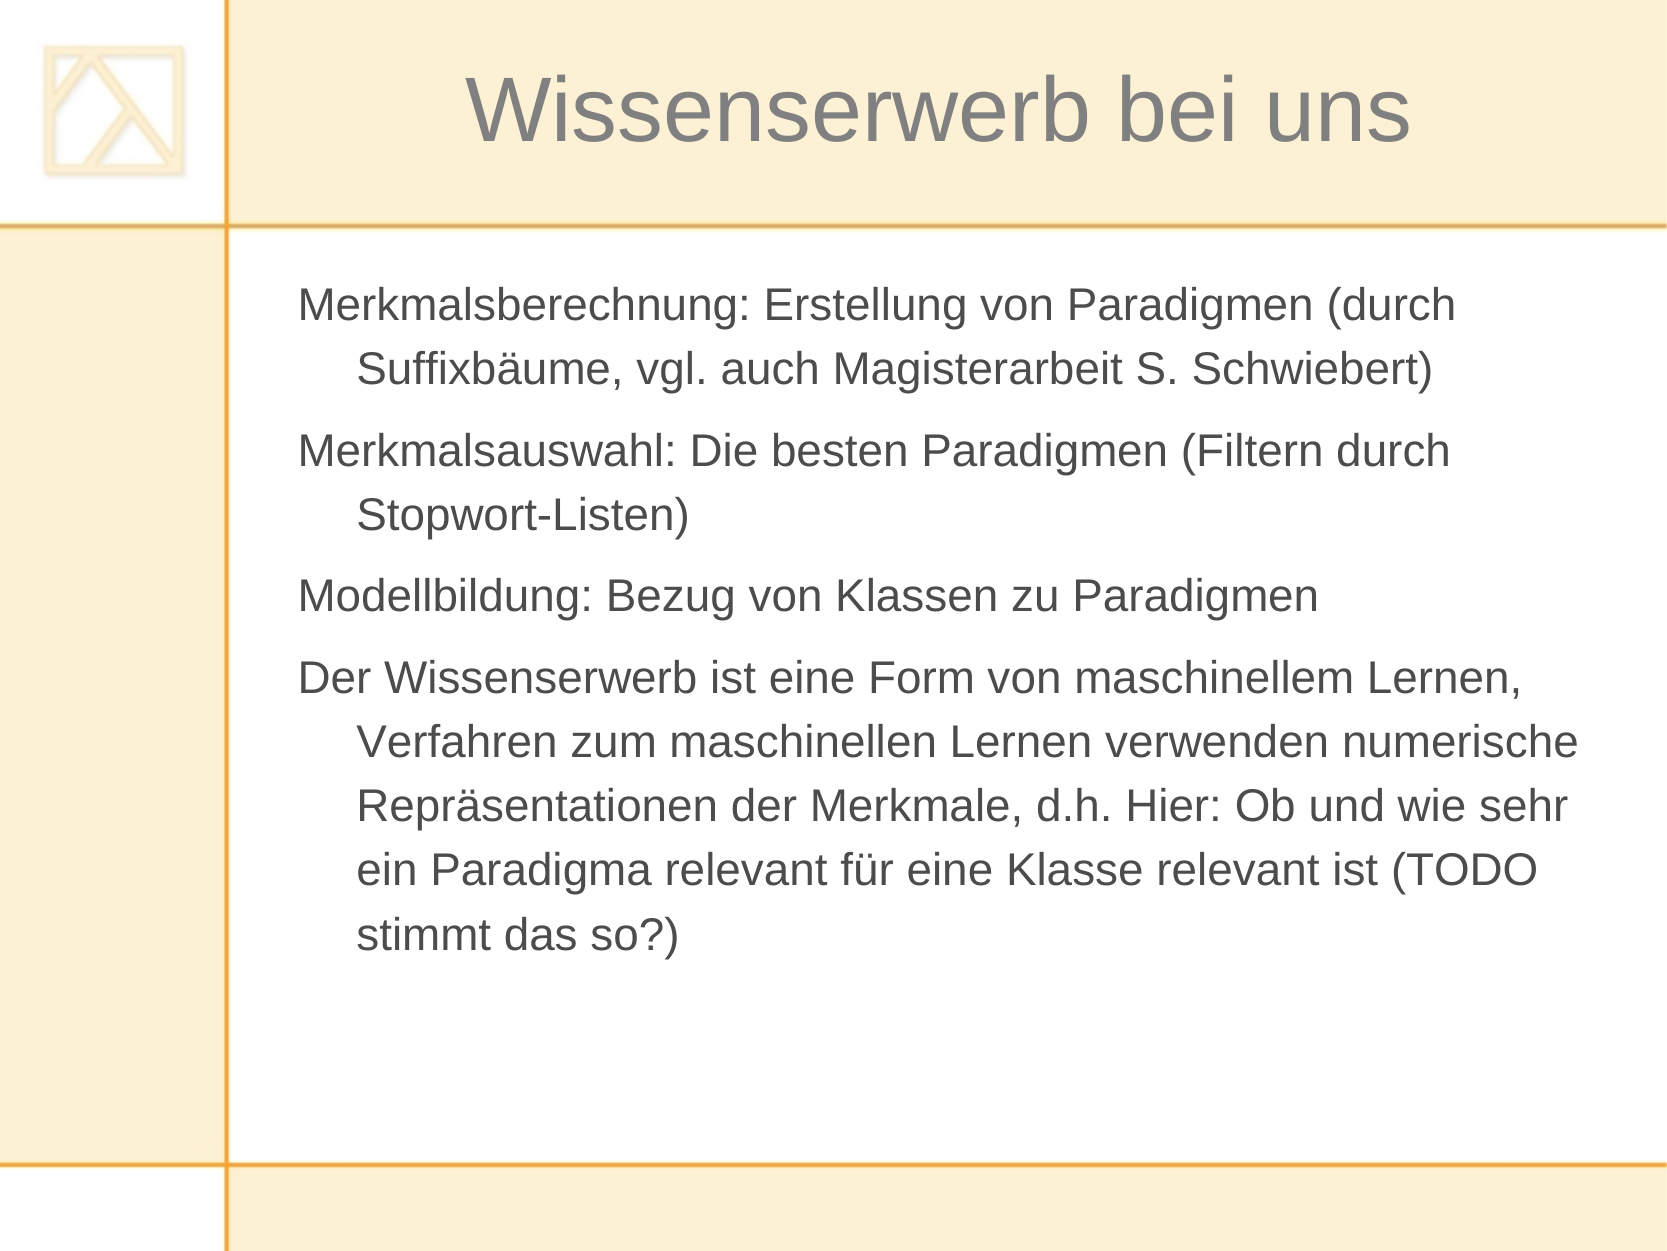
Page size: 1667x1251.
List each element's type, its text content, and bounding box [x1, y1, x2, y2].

list Merkmalsberechnung: Erstellung von Paradigmen (durch Suffixbäume, vgl. auch Magisterarbeit S. Schwiebert) Merkmalsauswahl: Die besten Paradigmen (Filtern durch Stopwort-Listen) Modellbildung: Bezug von Klassen zu Paradigmen Der Wissenserwerb ist eine Form von maschinellem Lernen, Verfahren zum maschinellen Lernen verwenden numerische Repräsentationen der Merkmale, d.h. Hier: Ob und wie sehr ein Paradigma relevant für eine Klasse relevant ist (TODO stimmt das so?) [268, 265, 1611, 950]
picture [0, 0, 1667, 1251]
title Wissenserwerb bei uns [268, 0, 1611, 238]
